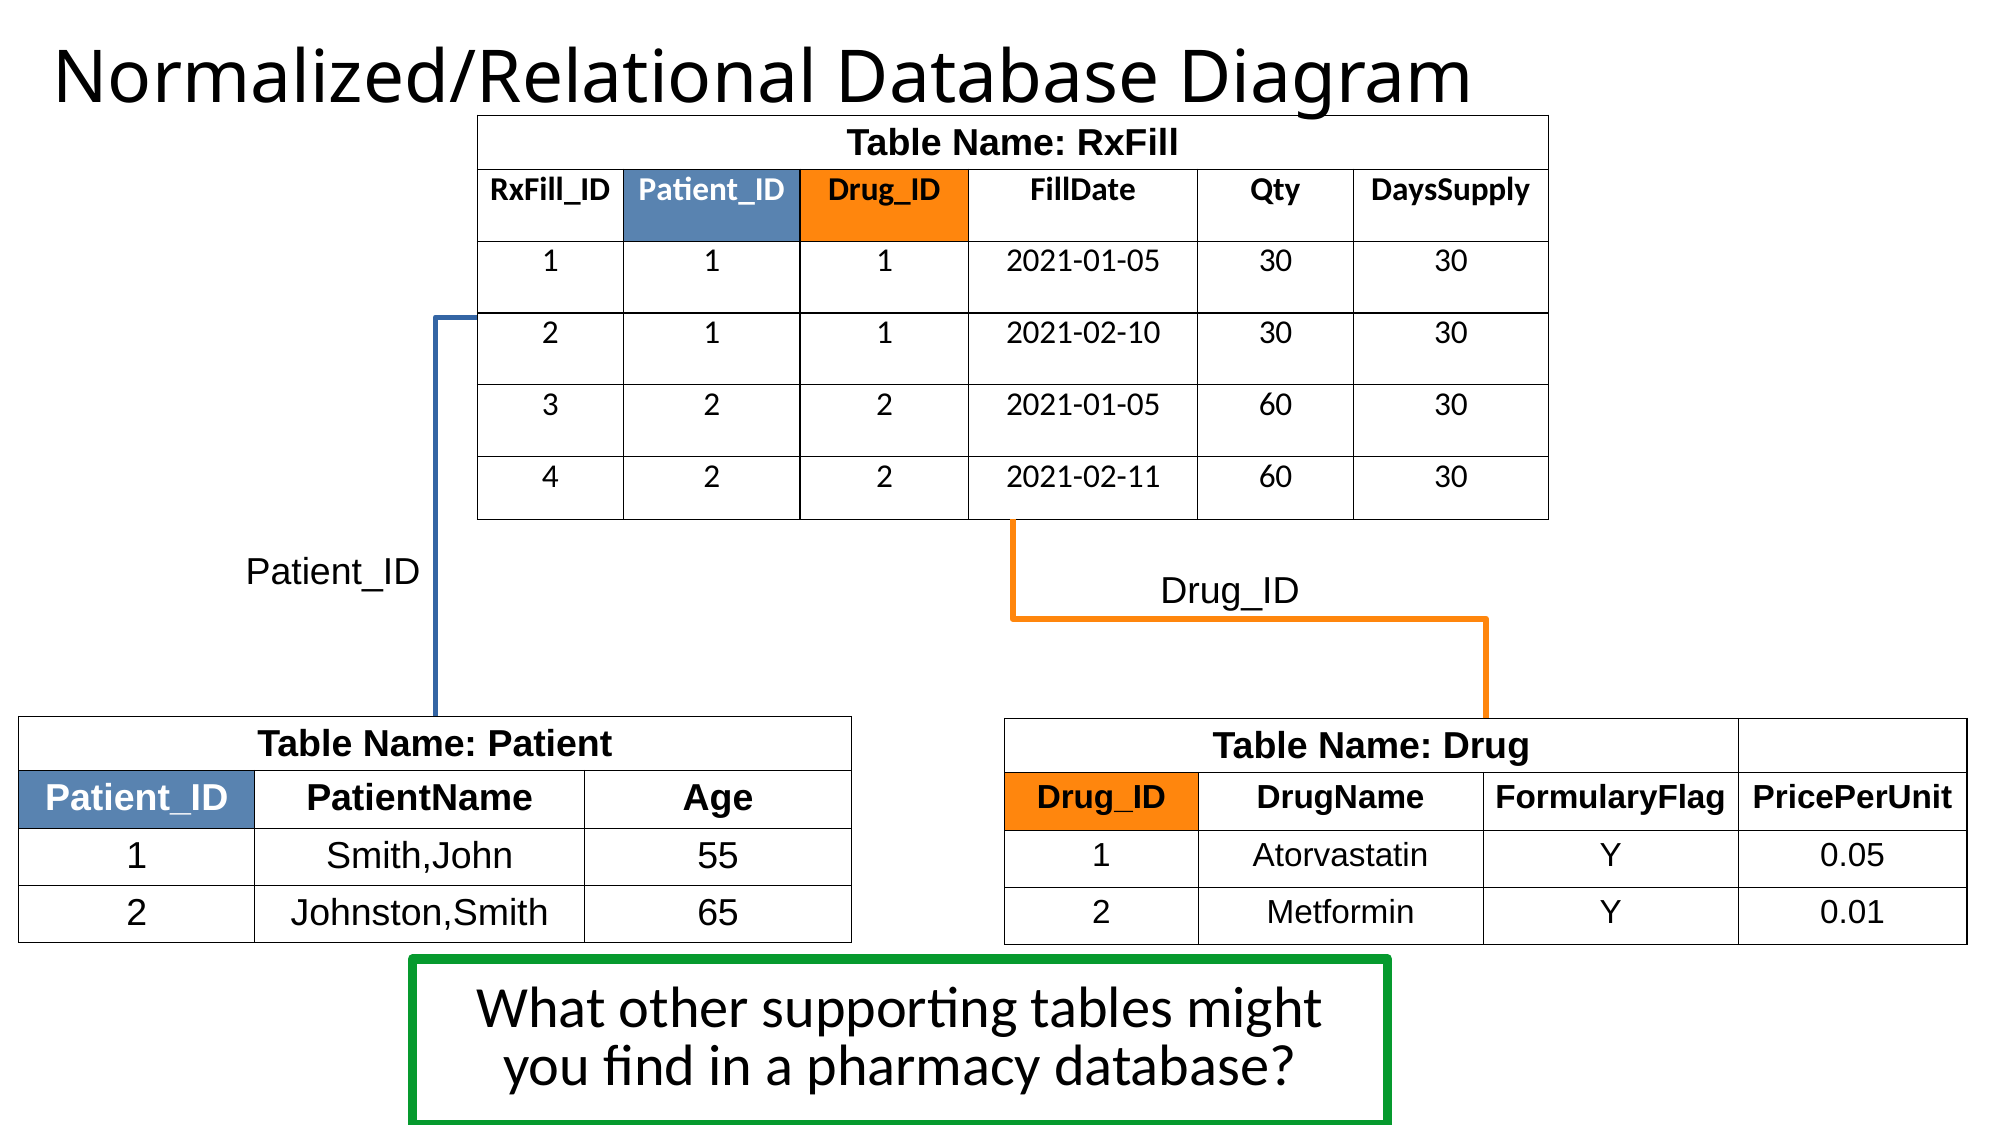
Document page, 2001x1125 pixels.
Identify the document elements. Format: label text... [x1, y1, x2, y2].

table_cell 3 [478, 385, 623, 456]
table_cell 30 [1354, 385, 1548, 456]
table_cell Y [1484, 831, 1738, 887]
table_cell 2 [478, 314, 623, 384]
table_cell 4 [478, 457, 623, 519]
table_cell 2021-02-10 [969, 314, 1197, 384]
table_cell 0.01 [1739, 888, 1966, 944]
table_cell 1 [801, 314, 968, 384]
table_cell 2 [801, 457, 968, 519]
table_cell Atorvastatin [1199, 831, 1483, 887]
table_cell Drug_ID [801, 170, 968, 241]
table_cell 30 [1354, 314, 1548, 384]
table_cell DrugName [1199, 773, 1483, 830]
table_cell 2 [624, 385, 799, 456]
table_cell 1 [624, 314, 799, 384]
table_cell 60 [1198, 385, 1353, 456]
table_cell Patient_ID [19, 771, 254, 828]
table_cell 55 [585, 829, 851, 885]
table_cell 2 [624, 457, 799, 519]
text_box What other supporting tables might you find in a pharmacy database? [412, 959, 1388, 1125]
table_cell 30 [1198, 242, 1353, 312]
table_cell 60 [1198, 457, 1353, 519]
table_header Table Name: RxFill [478, 116, 1548, 169]
table_cell 30 [1354, 242, 1548, 312]
table_cell PricePerUnit [1739, 773, 1966, 830]
table_header [1739, 719, 1966, 772]
table_cell 1 [624, 242, 799, 312]
table_cell Johnston,Smith [255, 886, 584, 942]
table_cell 1 [1005, 831, 1198, 887]
table_cell Qty [1198, 170, 1353, 241]
table_cell Smith,John [255, 829, 584, 885]
table_cell 2 [1005, 888, 1198, 944]
table_header Table Name: Drug [1005, 719, 1738, 772]
table_cell 1 [478, 242, 623, 312]
table_cell FormularyFlag [1484, 773, 1738, 830]
table_cell Y [1484, 888, 1738, 944]
table_cell Metformin [1199, 888, 1483, 944]
table_cell 2021-01-05 [969, 242, 1197, 312]
table_cell DaysSupply [1354, 170, 1548, 241]
table_cell 30 [1354, 457, 1548, 519]
table_cell 2 [801, 385, 968, 456]
table_cell Age [585, 771, 851, 828]
table_cell Patient_ID [624, 170, 799, 241]
table_cell 30 [1198, 314, 1353, 384]
title Normalized/Relational Database Diagram [37, 0, 1763, 158]
table_cell PatientName [255, 771, 584, 828]
table_cell FillDate [969, 170, 1197, 241]
text_box Patient_ID [230, 543, 436, 601]
table_cell 2021-01-05 [969, 385, 1197, 456]
text_box Drug_ID [1145, 562, 1351, 620]
table_header Table Name: Patient [19, 717, 851, 770]
table_cell 2021-02-11 [969, 457, 1197, 519]
table_cell 1 [19, 829, 254, 885]
table_cell 2 [19, 886, 254, 942]
table_cell 0.05 [1739, 831, 1966, 887]
table_cell 65 [585, 886, 851, 942]
table_cell 1 [801, 242, 968, 312]
table_cell Drug_ID [1005, 773, 1198, 830]
table_cell RxFill_ID [478, 170, 623, 241]
